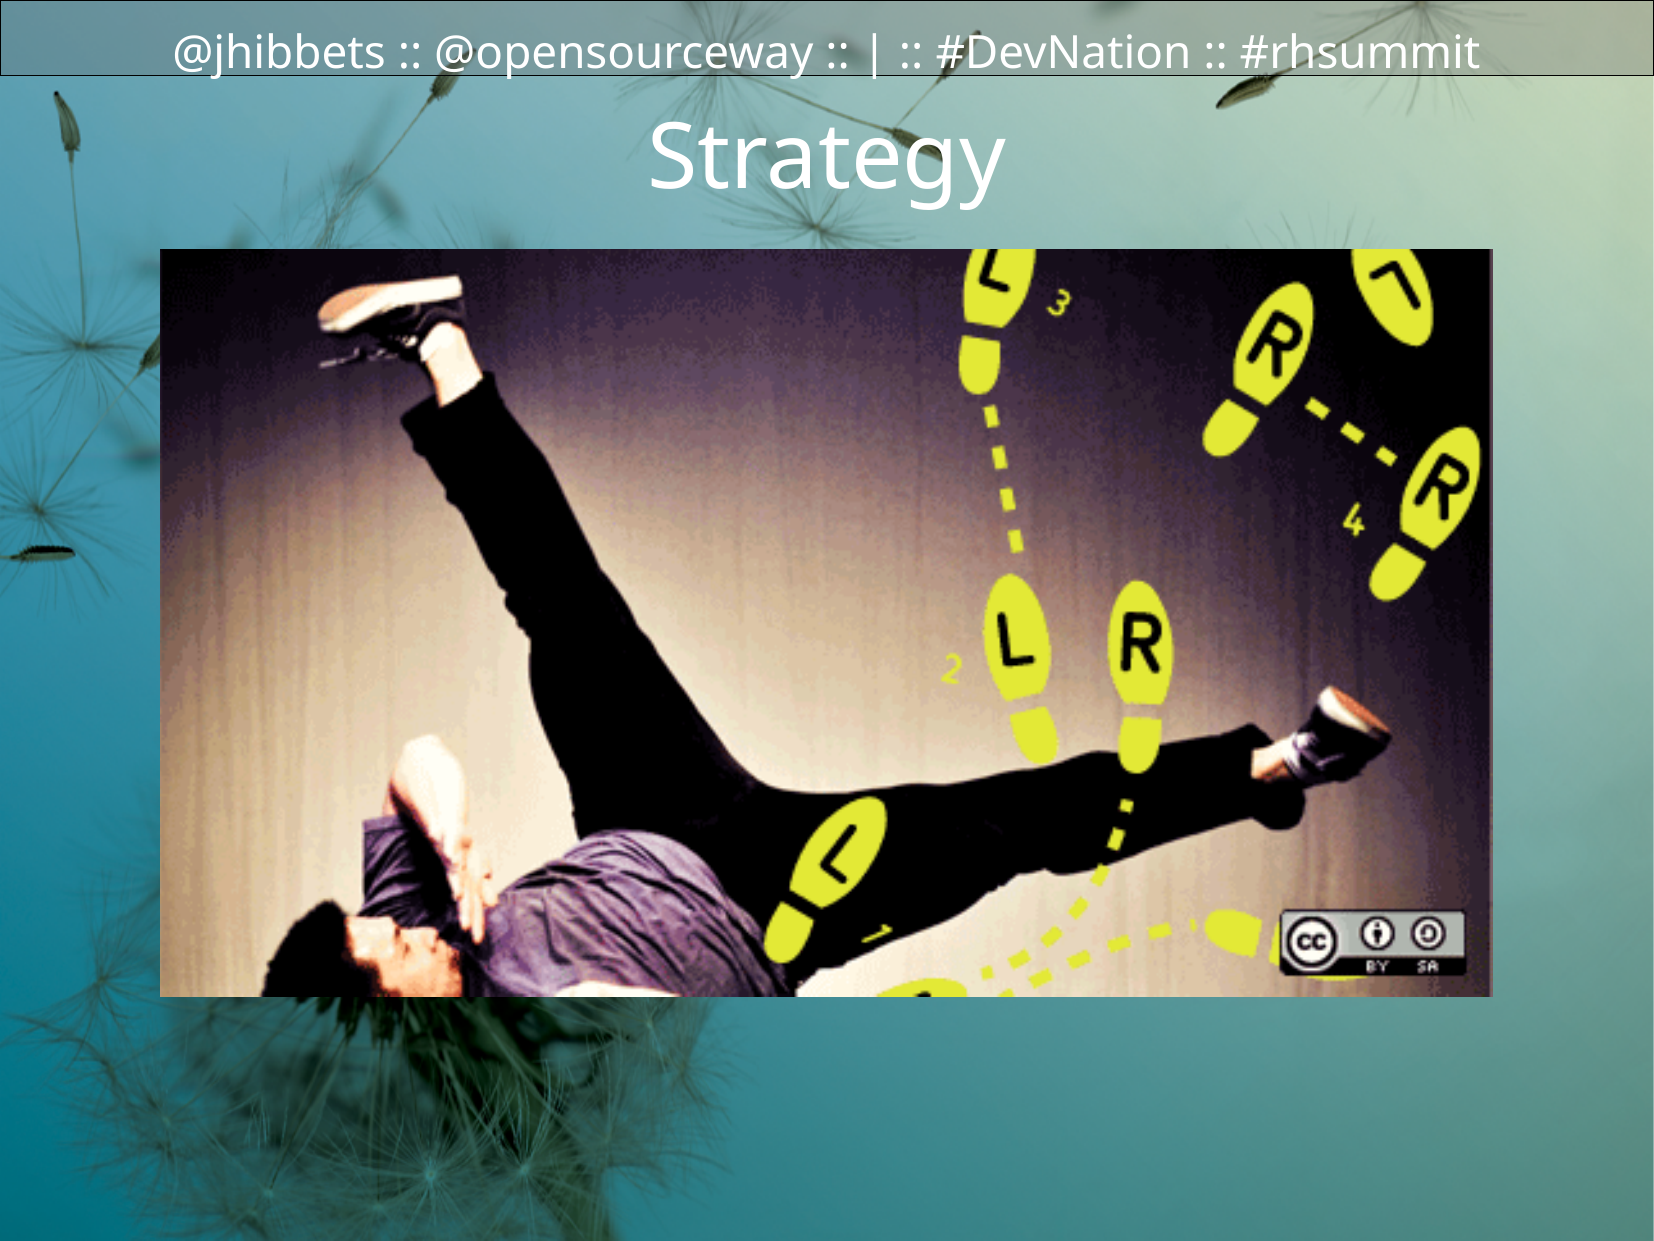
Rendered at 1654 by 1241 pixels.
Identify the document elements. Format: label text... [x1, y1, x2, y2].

title Strategy [82, 49, 1571, 257]
picture [0, 76, 1654, 1241]
